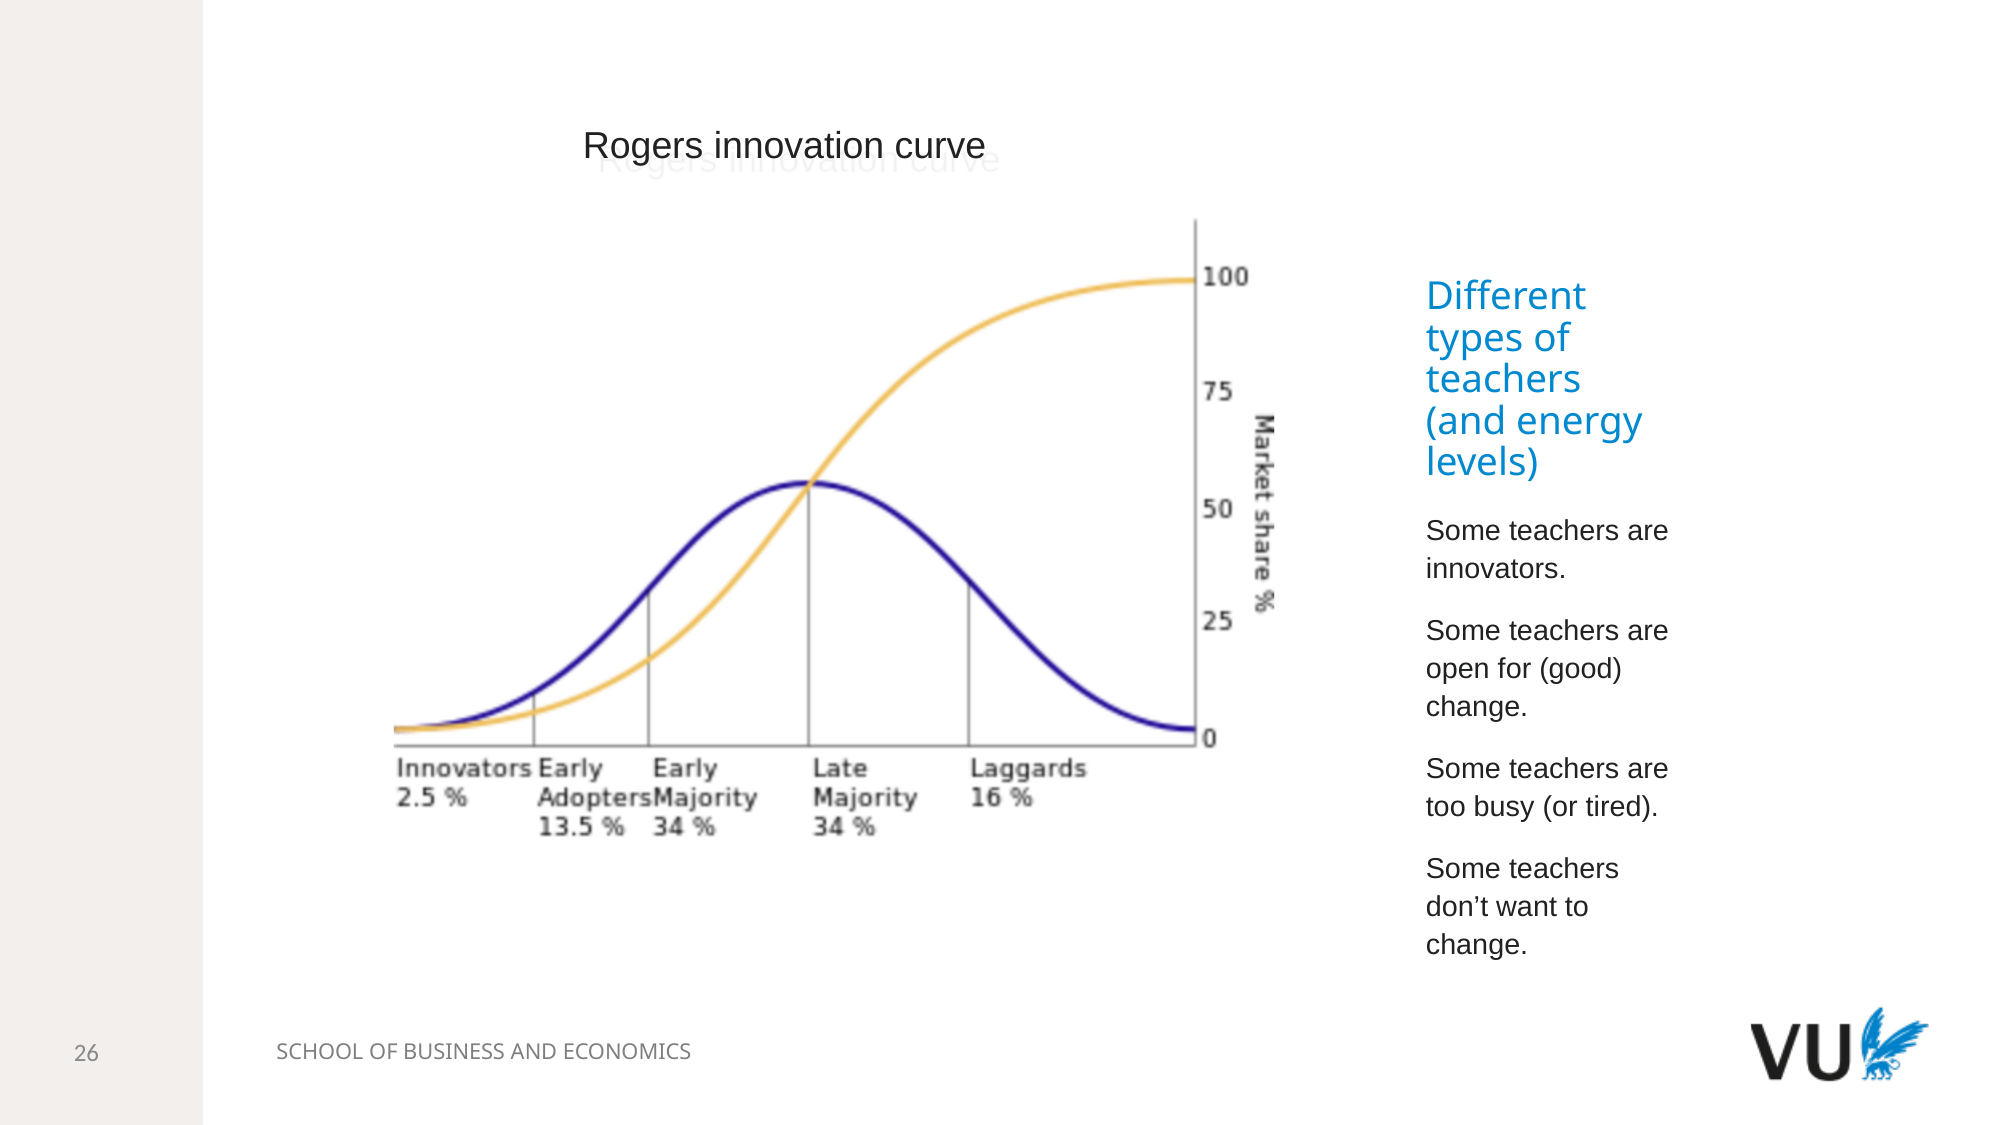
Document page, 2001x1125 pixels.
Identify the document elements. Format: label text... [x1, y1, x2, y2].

list Different types of teachers (and energy levels) Some teachers are innovators. Some teachers are open for (good) change. Some teachers are too busy (or tired). Some teachers don’t want to change. [1425, 276, 1927, 978]
text_box [73, 977, 203, 1125]
picture [378, 183, 1337, 897]
text_box Rogers innovation curve [567, 113, 1569, 174]
text_box SCHOOL OF BUSINESS AND ECONOMICS [276, 977, 1413, 1125]
